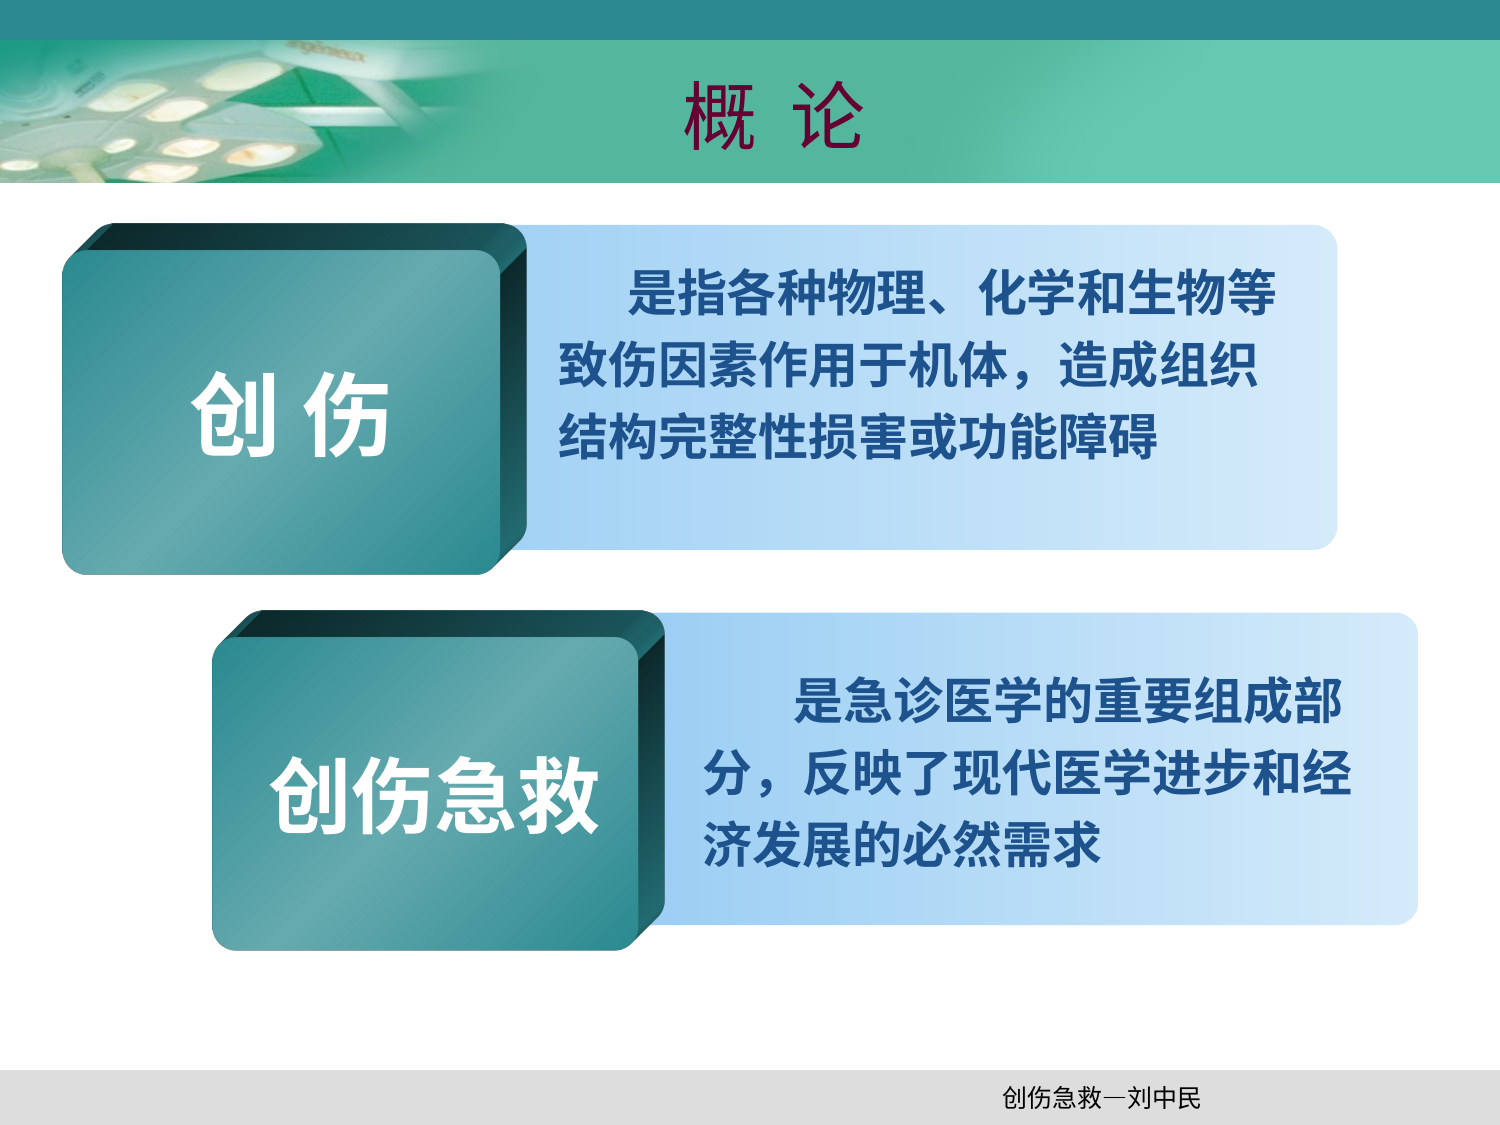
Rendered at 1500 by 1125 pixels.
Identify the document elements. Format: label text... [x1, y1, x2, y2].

text_box [508, 224, 1338, 550]
text_box [649, 612, 1419, 926]
text_box 创伤急救—刘中民 [987, 1074, 1463, 1125]
text_box 是指各种物理、化学和生物等致伤因素作用于机体，造成组织结构完整性损害或功能障碍 [543, 241, 1301, 473]
title 概 论 [87, 62, 1461, 155]
text_box 是急诊医学的重要组成部分，反映了现代医学进步和经济发展的必然需求 [687, 650, 1391, 881]
